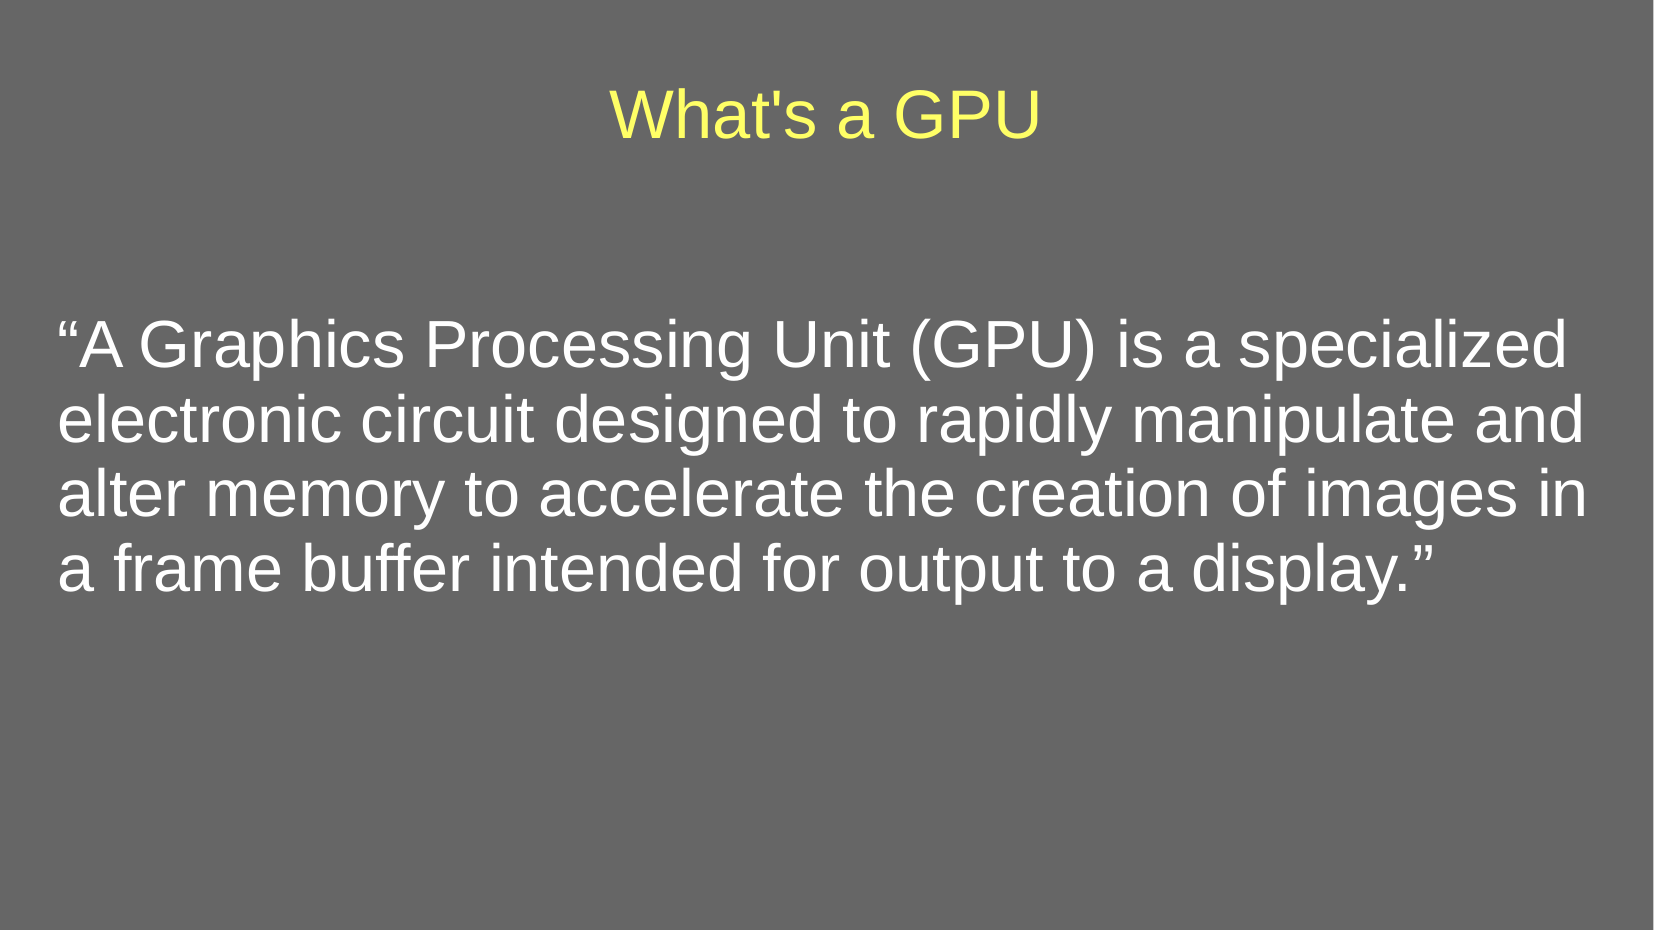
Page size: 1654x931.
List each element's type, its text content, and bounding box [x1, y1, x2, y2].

text_box “A Graphics Processing Unit (GPU) is a specialized electronic circuit designed to rapidly manipulate and alter memory to accelerate the creation of images in a frame buffer intended for output to a display.” [42, 299, 1611, 614]
title What's a GPU [82, 36, 1571, 193]
